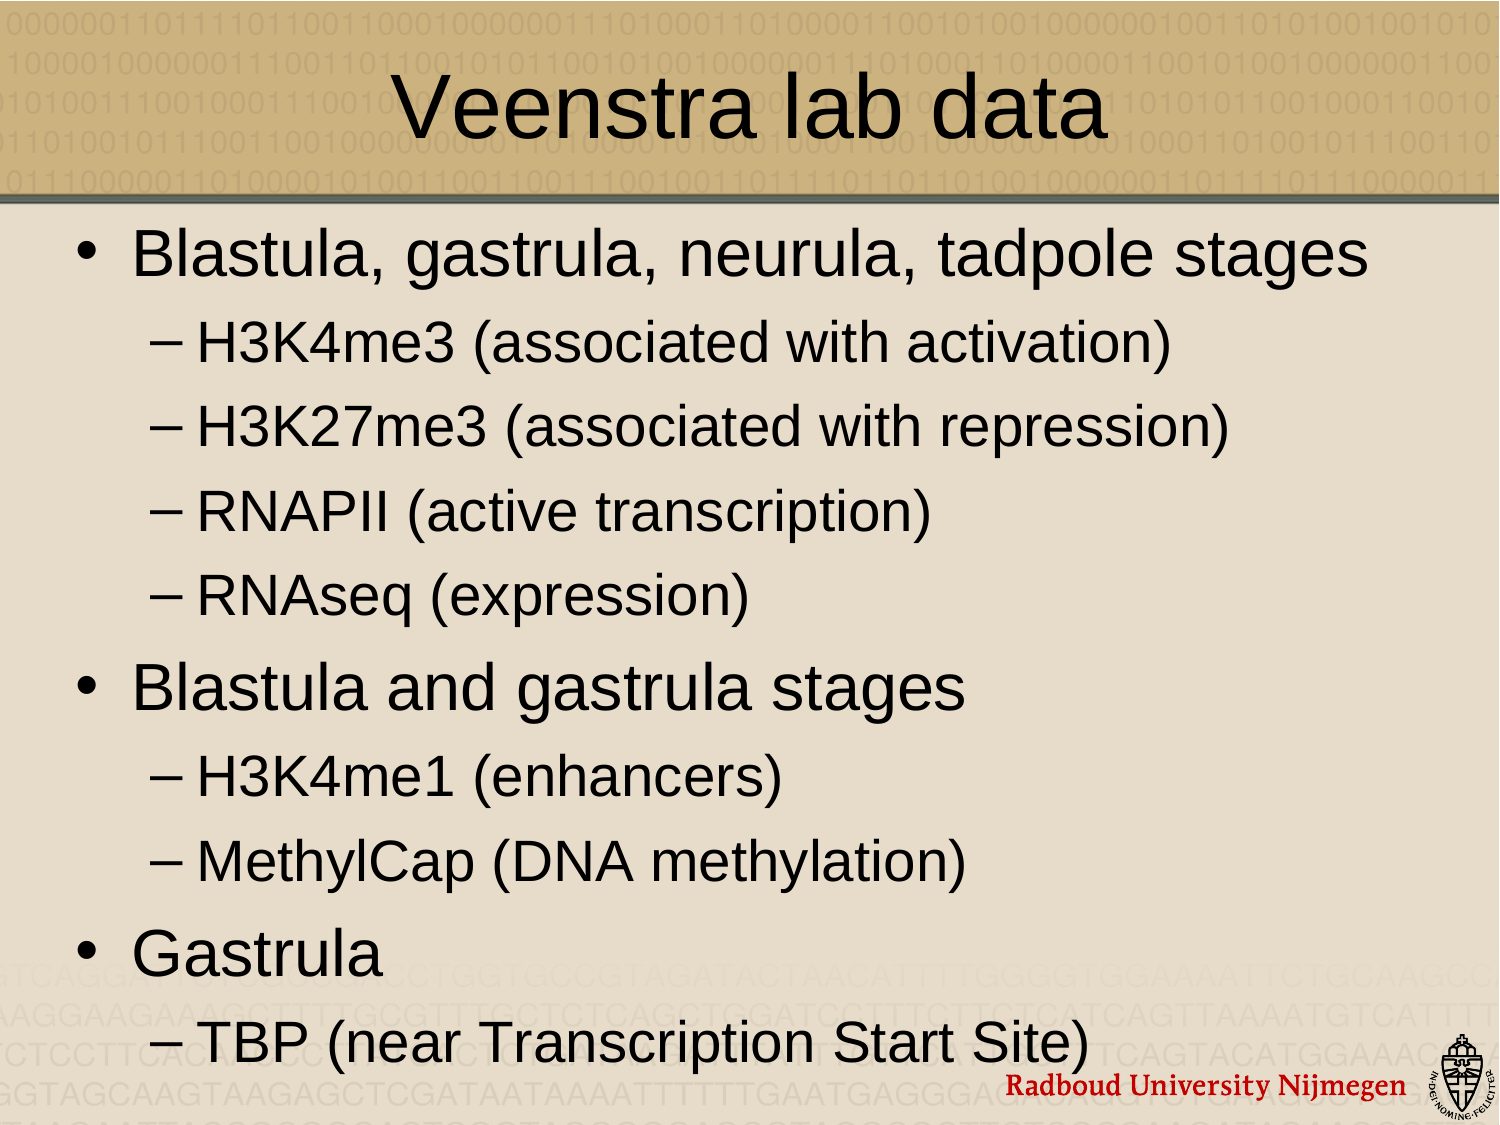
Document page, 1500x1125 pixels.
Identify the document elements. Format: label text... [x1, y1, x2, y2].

list Blastula, gastrula, neurula, tadpole stages H3K4me3 (associated with activation) H3K27me3 (associated with repression) RNAPII (active transcription) RNAseq (expression) Blastula and gastrula stages H3K4me1 (enhancers) MethylCap (DNA methylation) Gastrula TBP (near Transcription Start Site) [75, 209, 1426, 1075]
title Veenstra lab data [75, 7, 1425, 196]
picture [0, 1, 1500, 1125]
